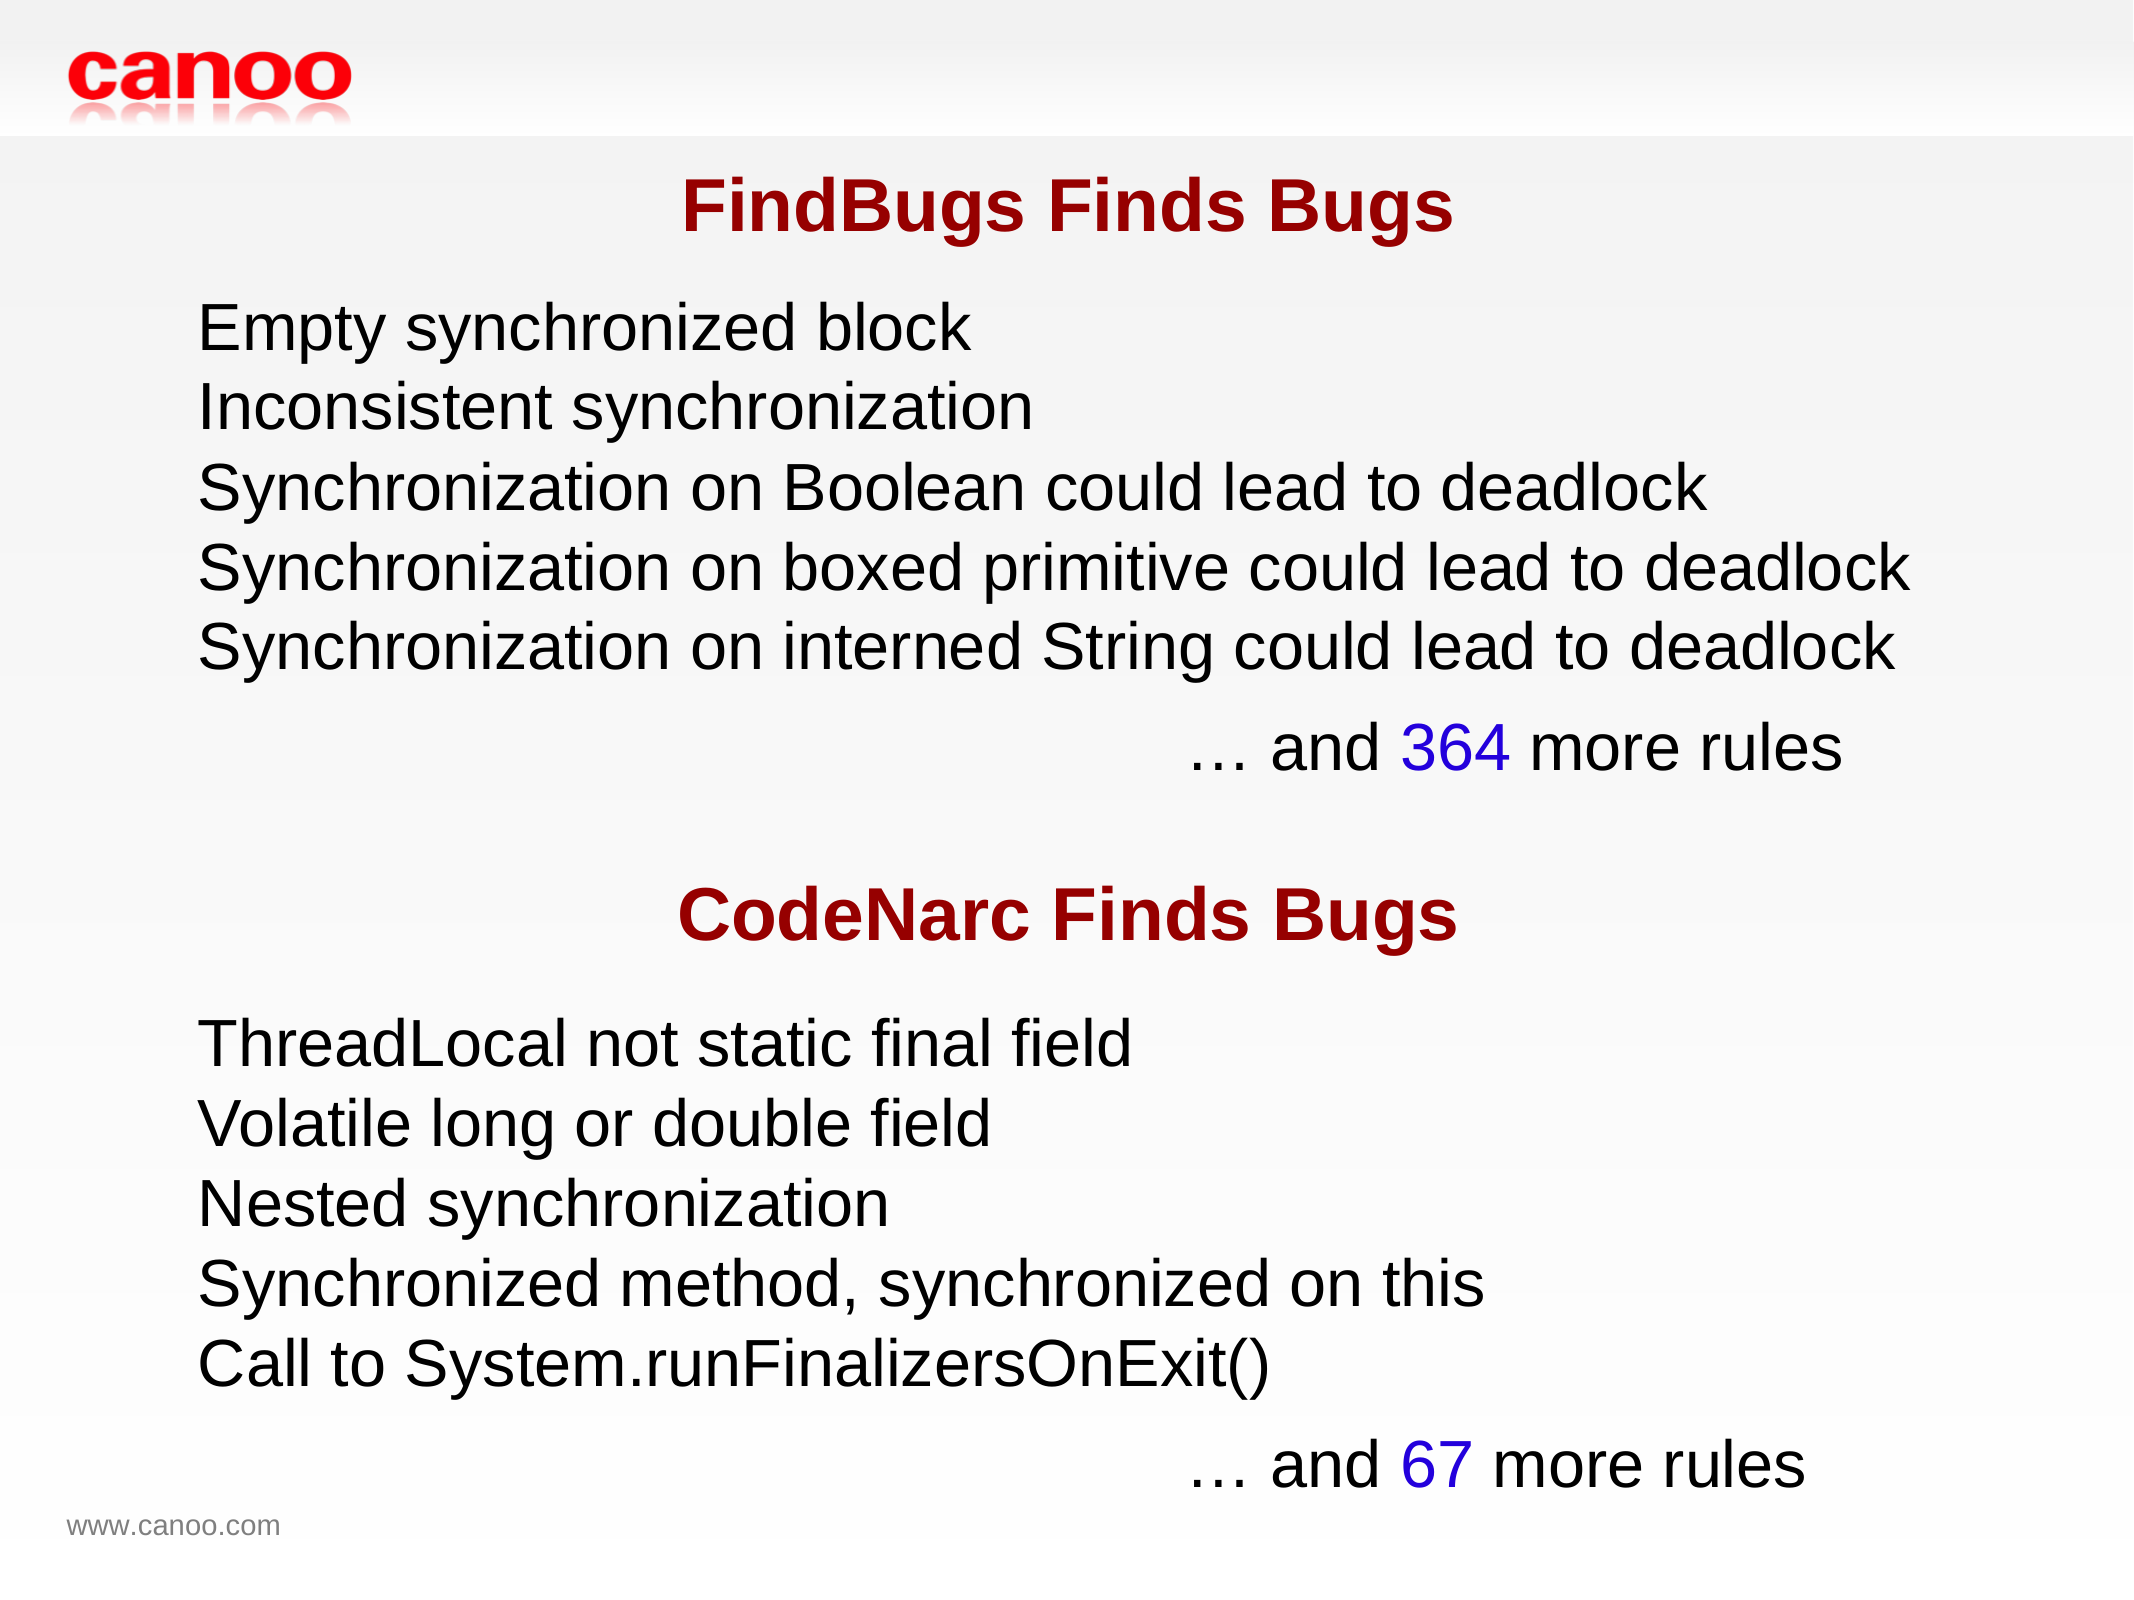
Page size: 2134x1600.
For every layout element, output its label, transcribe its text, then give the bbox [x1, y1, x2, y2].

text_box Empty synchronized block Inconsistent synchronization Synchronization on Boolean could lead to deadlock Synchronization on boxed primitive could lead to deadlock Synchronization on interned String could lead to deadlock … and 364 more rules [197, 283, 1936, 856]
title FindBugs Finds Bugs [62, 147, 2075, 257]
picture [65, 48, 353, 147]
text_box ThreadLocal not static final field Volatile long or double field Nested synchronization Synchronized method, synchronized on this Call to System.runFinalizersOnExit() … and 67 more rules [197, 999, 1936, 1582]
title CodeNarc Finds Bugs [62, 856, 2076, 965]
